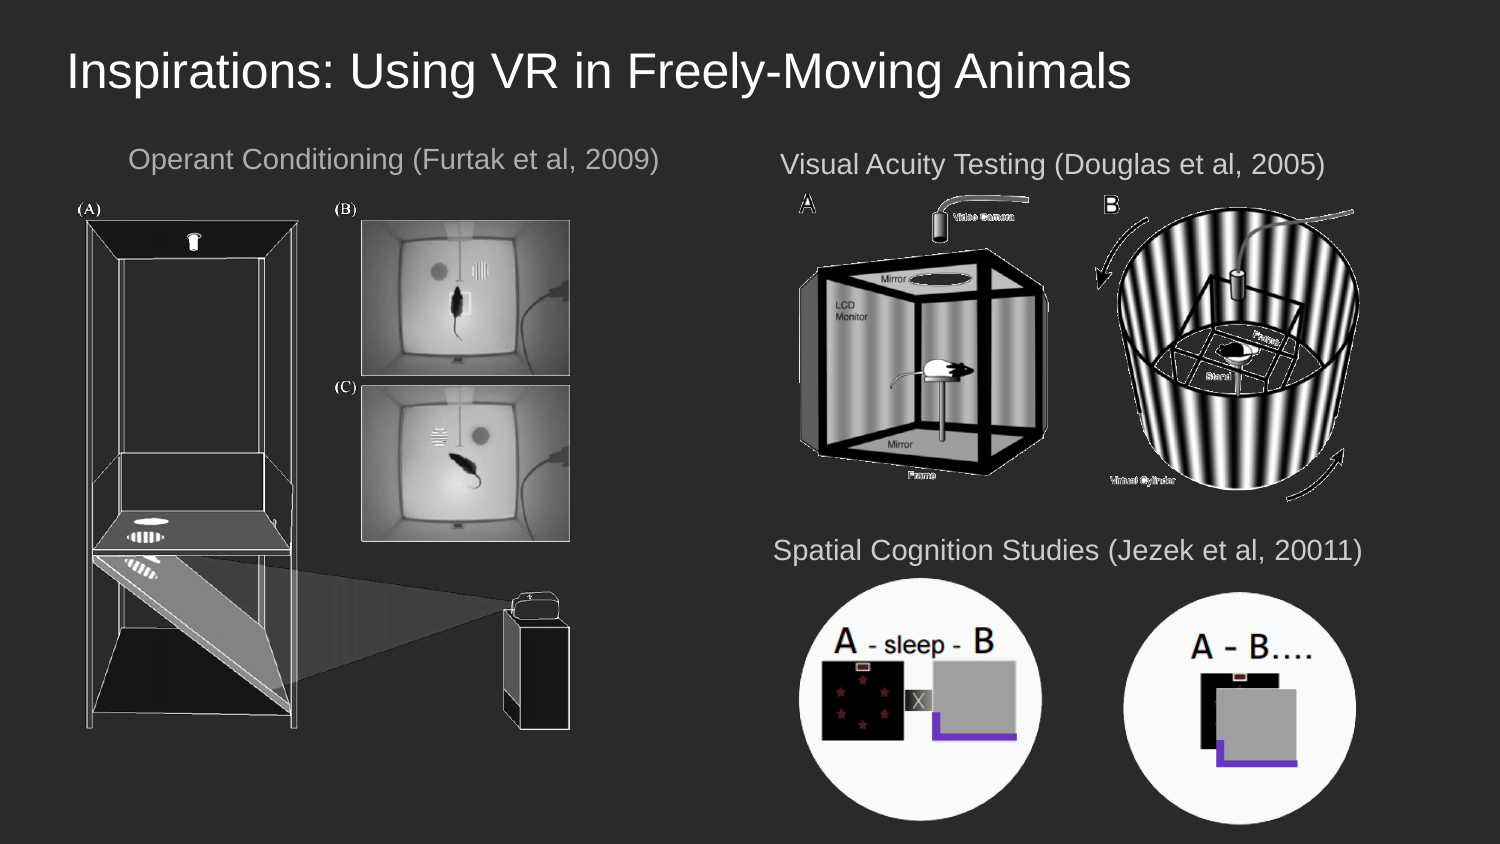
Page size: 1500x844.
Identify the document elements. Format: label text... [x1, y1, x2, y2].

text_box Spatial Cognition Studies (Jezek et al, 20011) [757, 511, 1418, 587]
picture [68, 188, 580, 737]
list Operant Conditioning (Furtak et al, 2009) [51, 124, 676, 189]
picture [780, 587, 1379, 844]
title Inspirations: Using VR in Freely-Moving Animals [51, 23, 1449, 125]
text_box Visual Acuity Testing (Douglas et al, 2005) [765, 124, 1426, 201]
picture [780, 201, 1368, 511]
